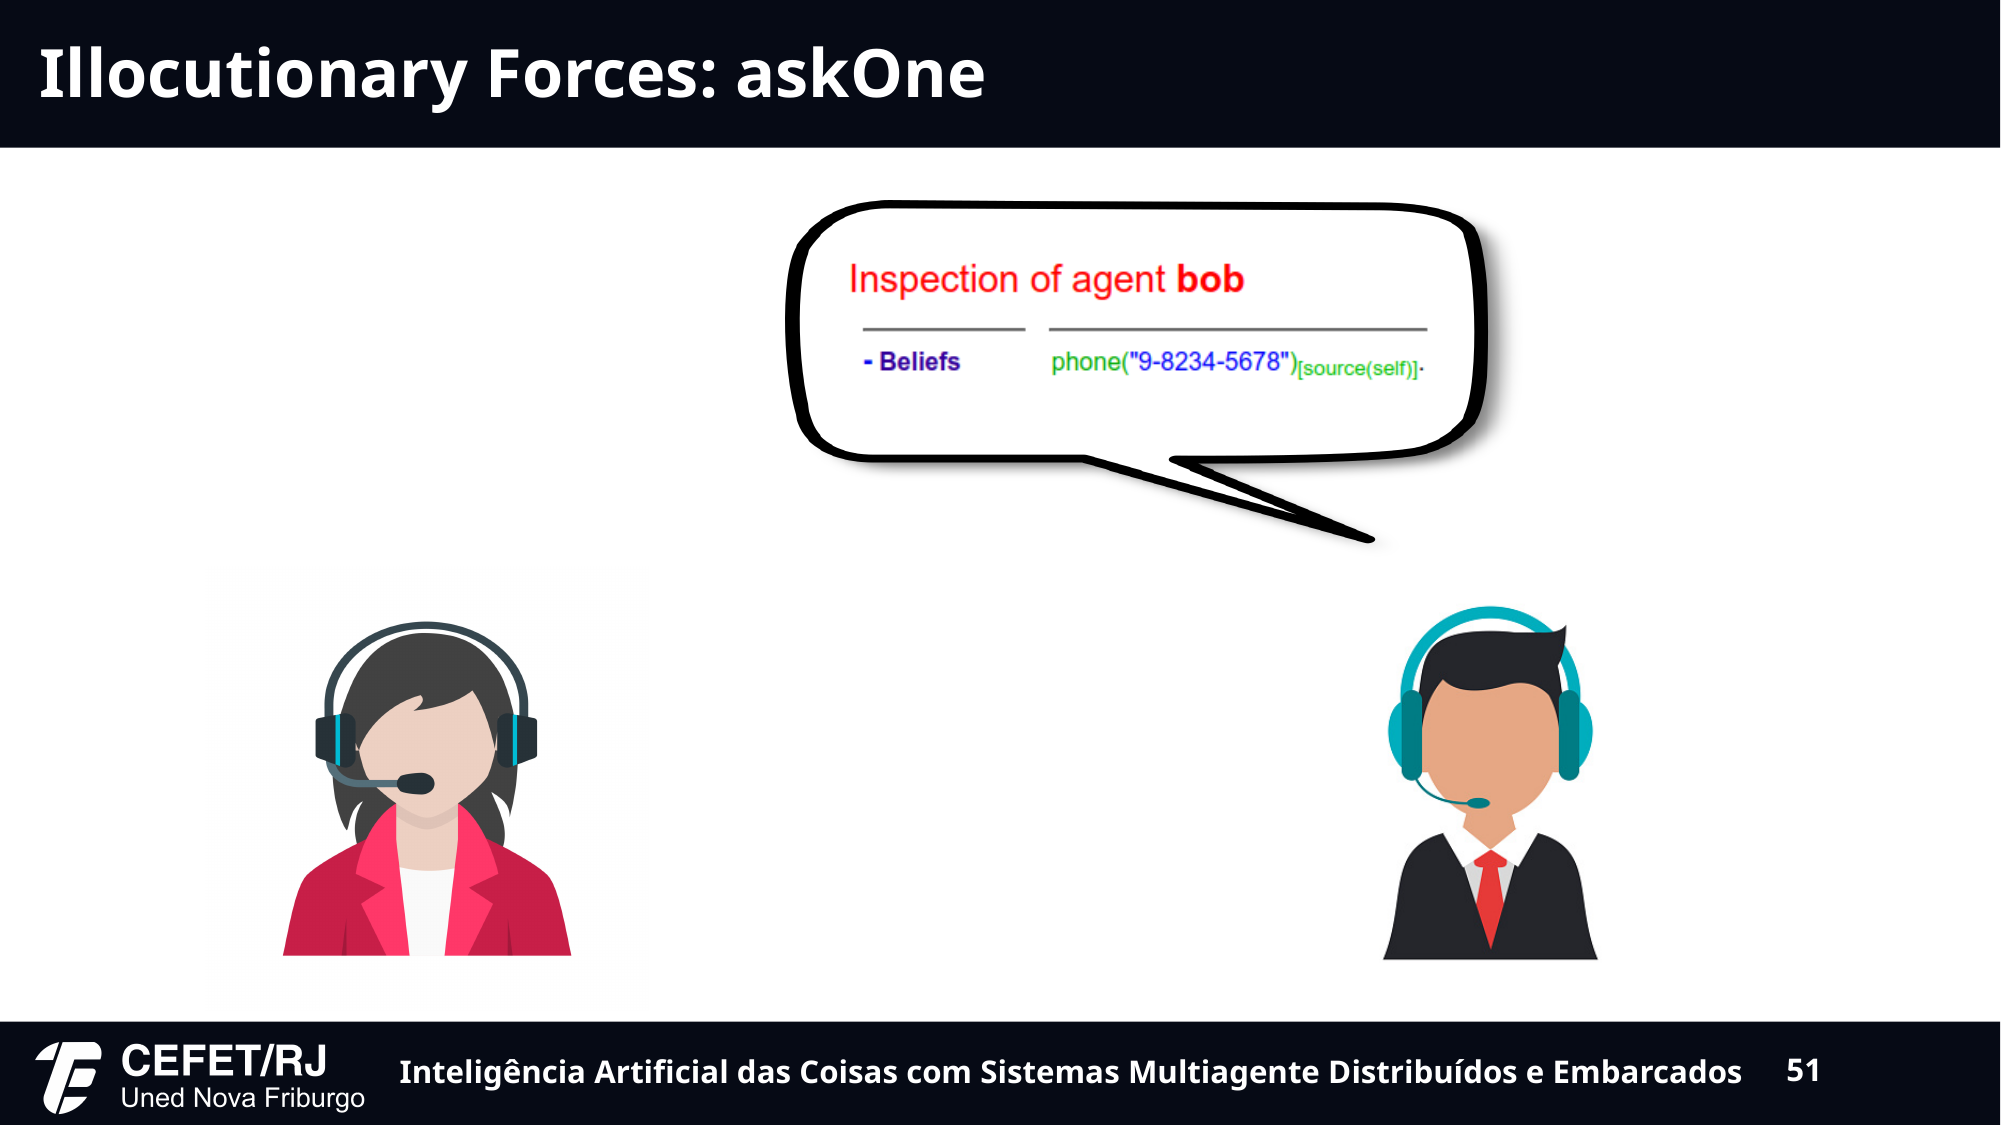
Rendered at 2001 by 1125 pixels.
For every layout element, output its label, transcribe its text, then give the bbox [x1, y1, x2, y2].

picture [785, 200, 1713, 1005]
text_box Illocutionary Forces: askOne [25, 23, 1999, 119]
picture [0, 566, 649, 1125]
